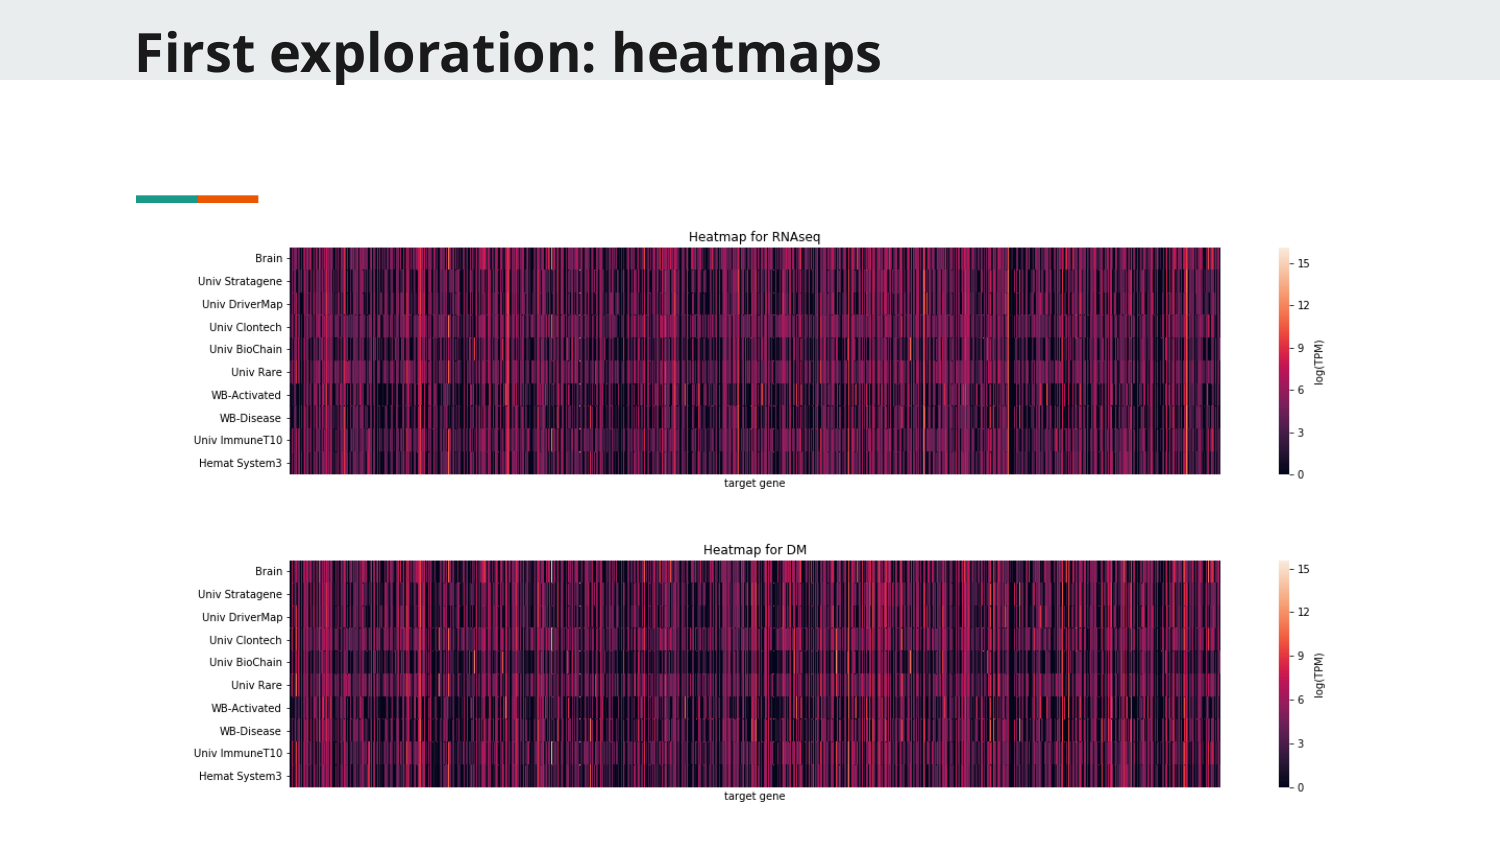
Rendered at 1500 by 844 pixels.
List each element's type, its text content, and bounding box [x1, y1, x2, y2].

picture [168, 211, 1345, 512]
picture [168, 525, 1345, 825]
title First exploration: heatmaps [119, 3, 1381, 92]
